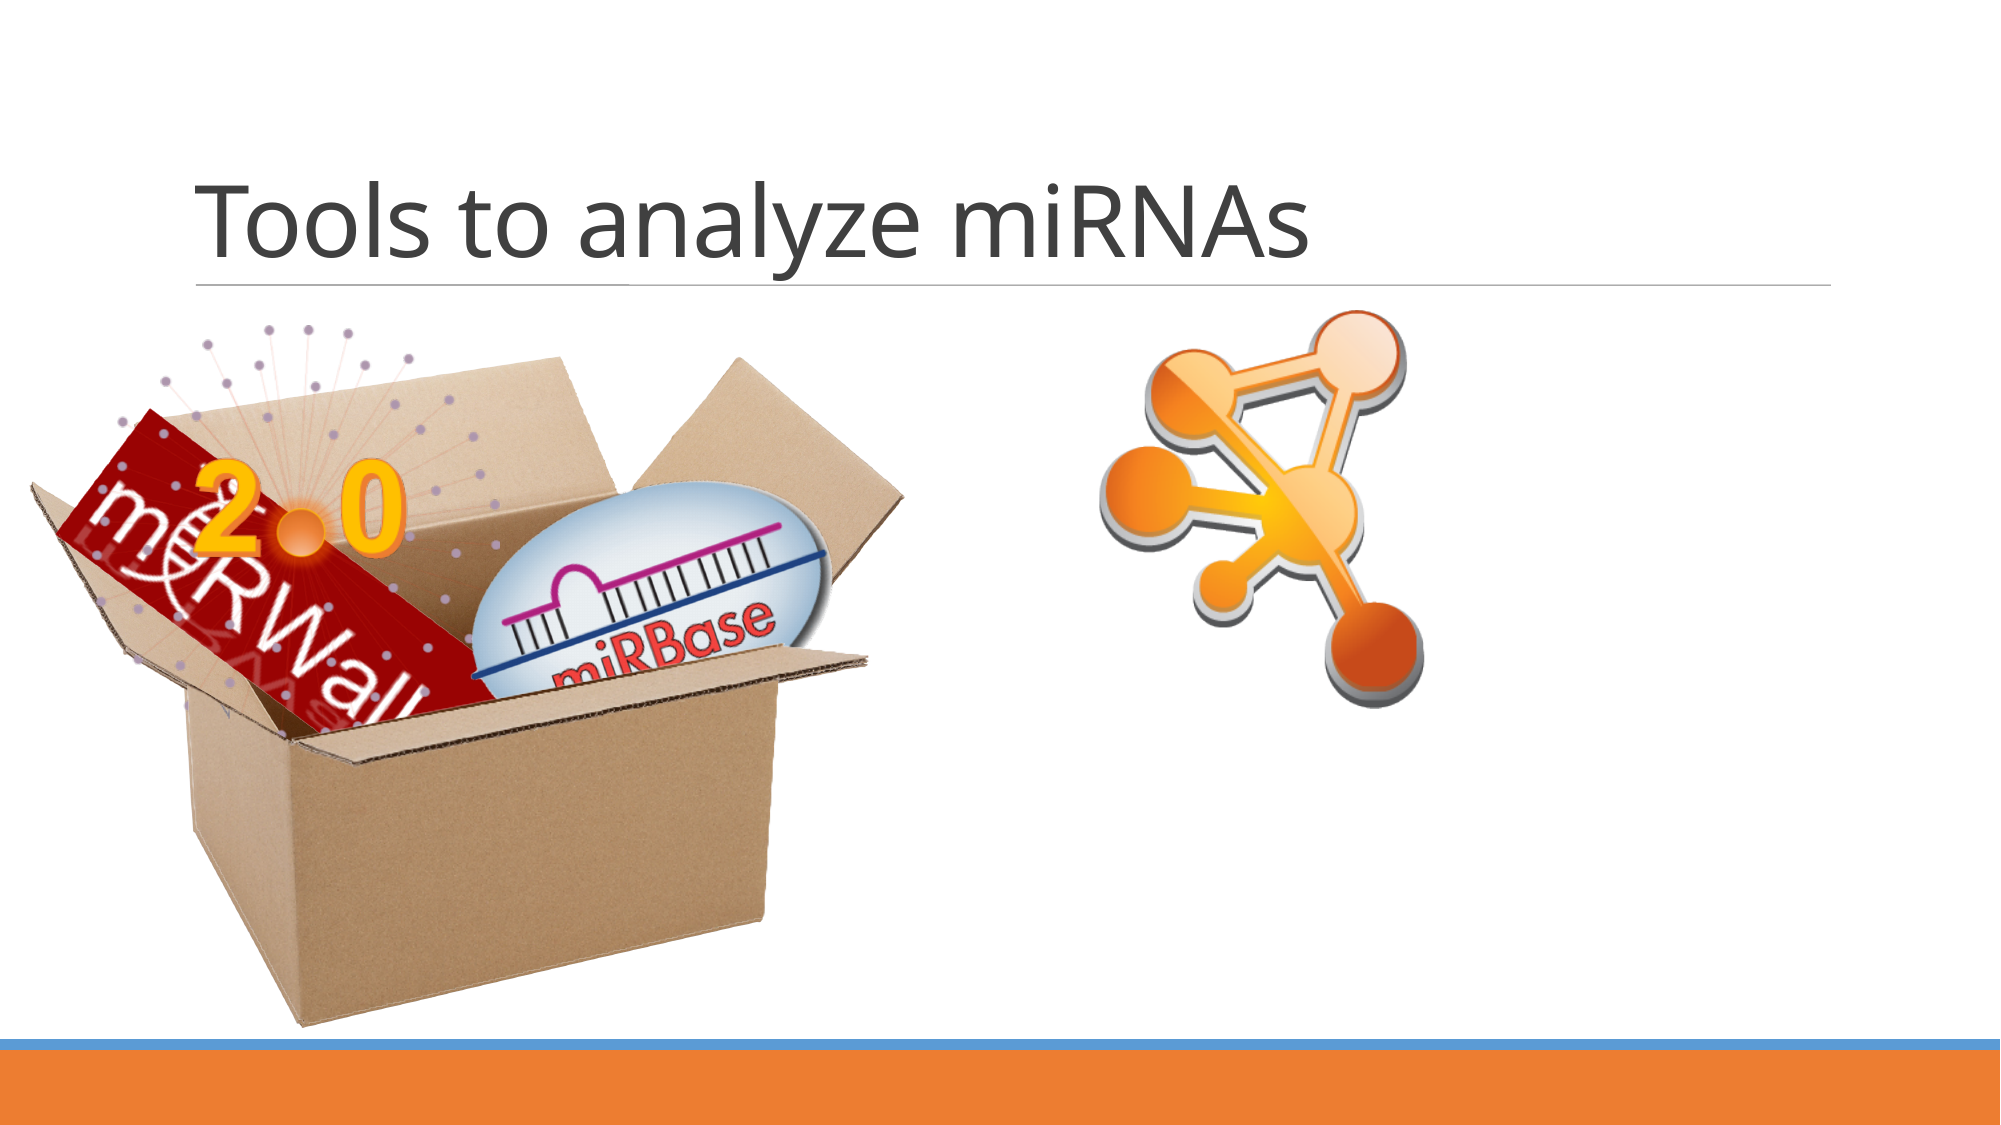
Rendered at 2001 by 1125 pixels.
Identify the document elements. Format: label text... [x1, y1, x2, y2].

picture [29, 324, 905, 1028]
text_box Tools to analyze miRNAs [180, 47, 1830, 285]
picture [1062, 310, 1462, 709]
text_box [32, 477, 882, 1024]
